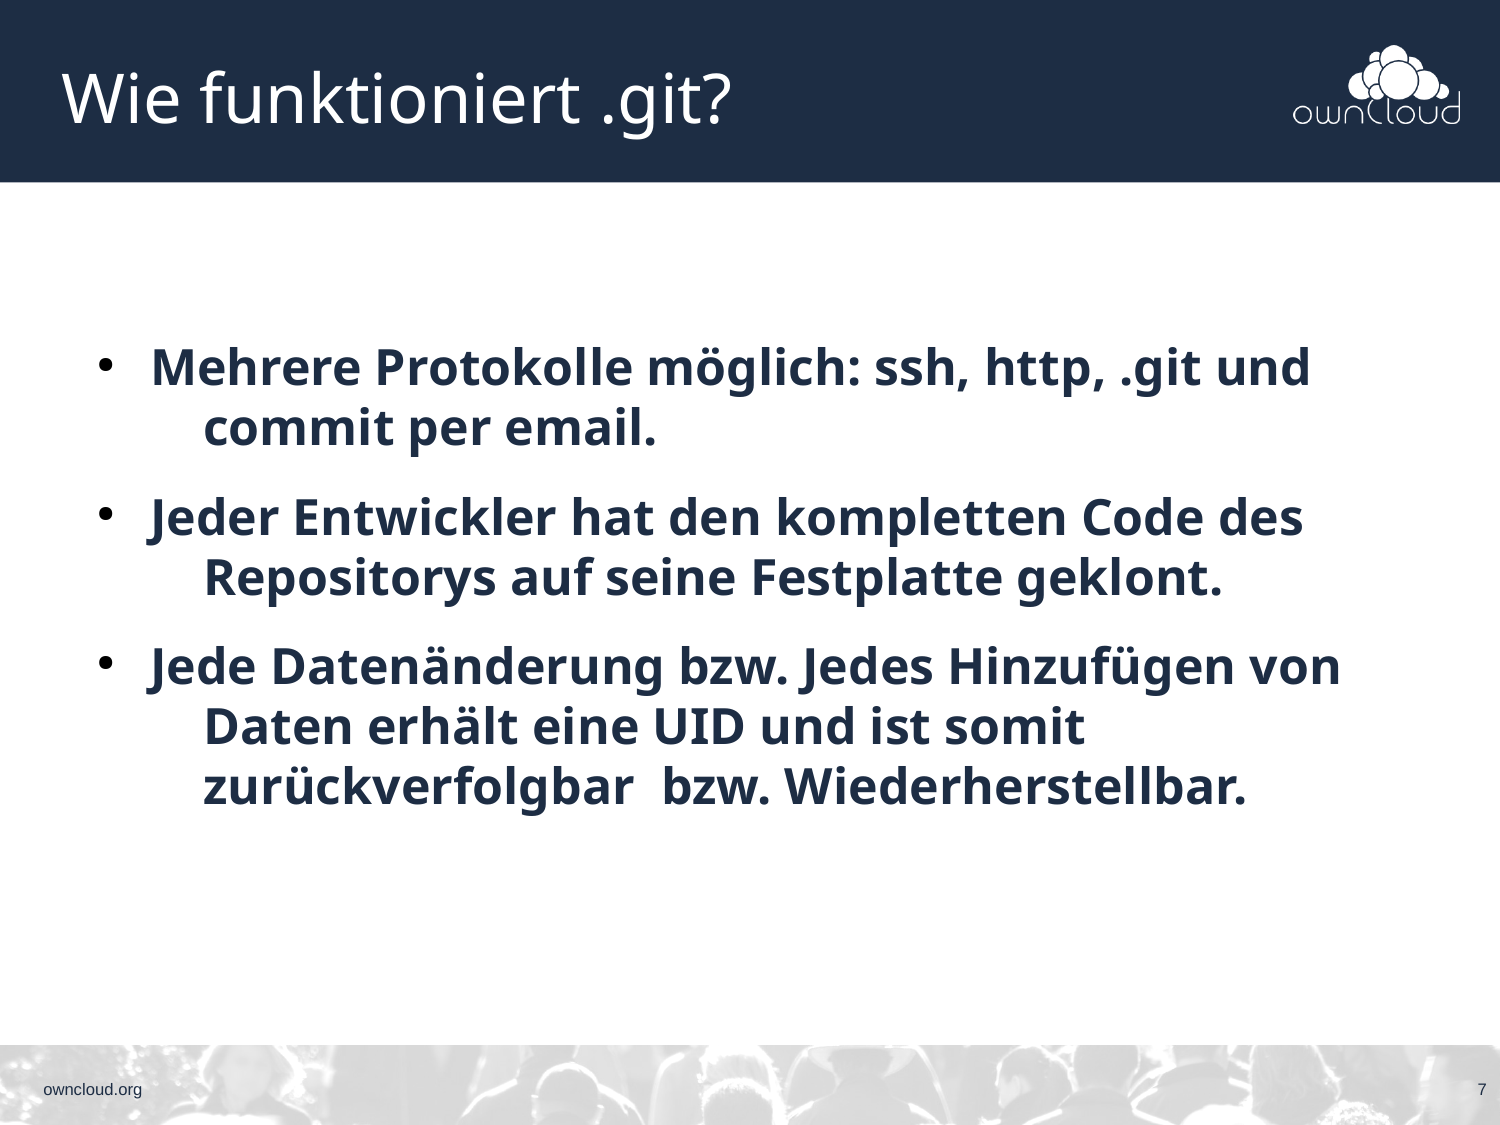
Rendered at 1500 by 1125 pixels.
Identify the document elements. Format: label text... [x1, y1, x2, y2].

title Wie funktioniert .git? [46, 5, 1258, 187]
list Mehrere Protokolle möglich: ssh, http, .git und commit per email. Jeder Entwickler hat den kompletten Code des Repositorys auf seine Festplatte geklont. Jede Datenänderung bzw. Jedes Hinzufügen von Daten erhält eine UID und ist somit zurückverfolgbar bzw. Wiederherstellbar. [46, 214, 1465, 1026]
picture [1293, 45, 1460, 124]
picture [0, 1045, 1500, 1125]
